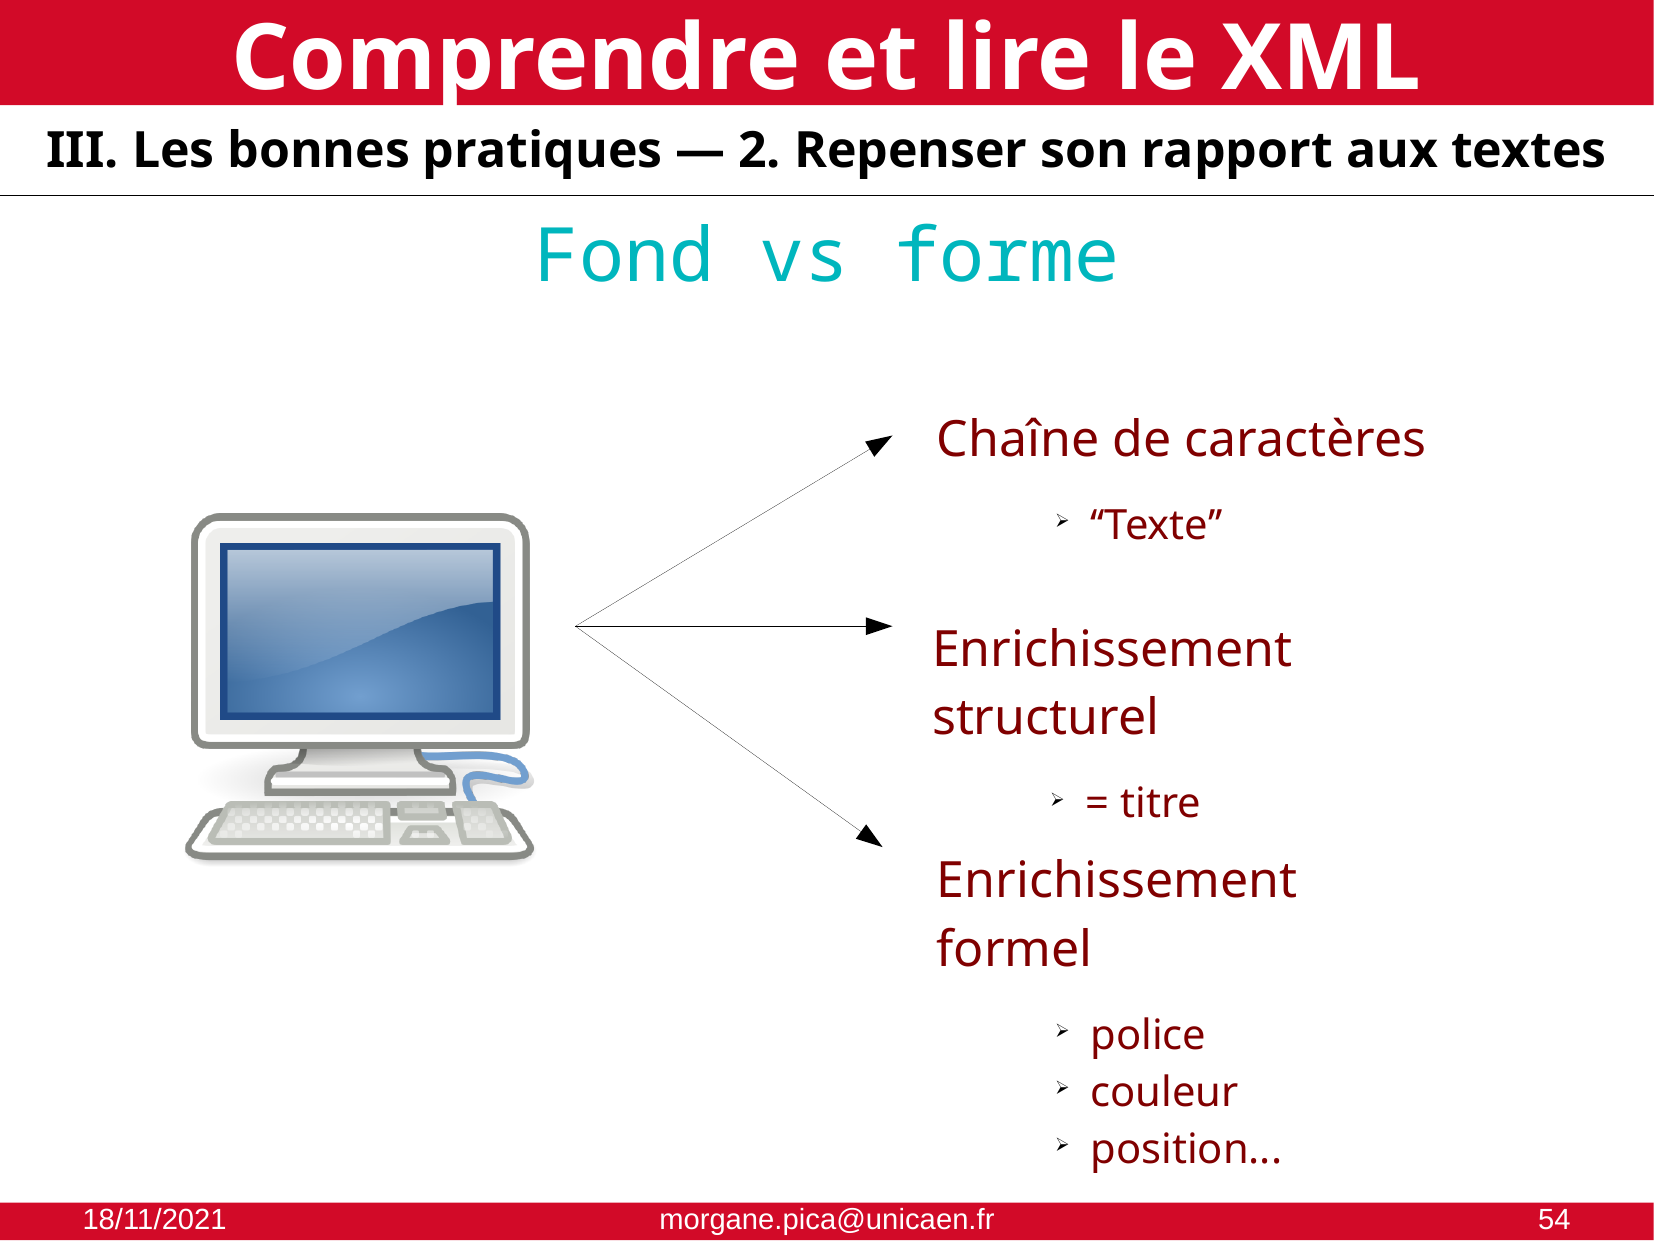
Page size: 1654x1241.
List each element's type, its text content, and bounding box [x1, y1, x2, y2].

text_box Fond vs forme [161, 196, 1493, 284]
text_box Enrichissement formel police couleur position... [922, 836, 1448, 1129]
title Comprendre et lire le XML [0, 0, 1654, 106]
text_box Enrichissement structurel = titre [917, 605, 1527, 803]
title III. Les bonnes pratiques — 2. Repenser son rapport aux textes [0, 106, 1654, 191]
text_box Chaîne de caractères ‘‘Texte’’ [922, 395, 1448, 537]
picture [183, 513, 537, 867]
